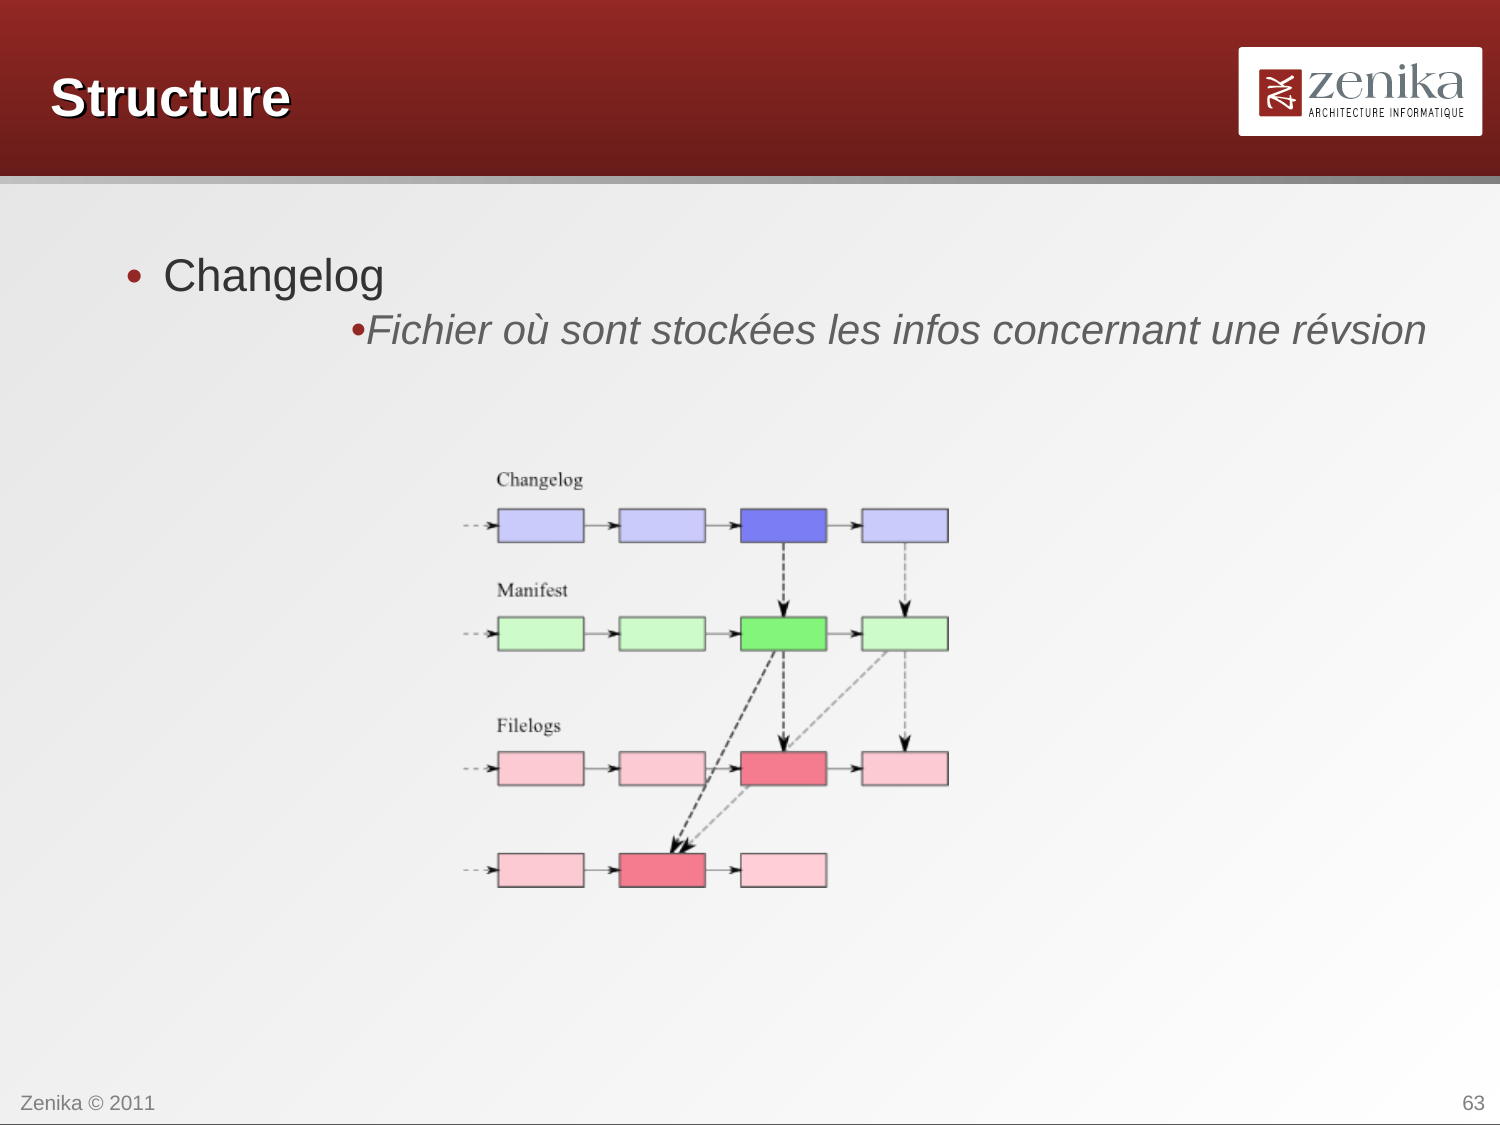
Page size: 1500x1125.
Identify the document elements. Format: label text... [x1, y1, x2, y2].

title Structure [50, 22, 1206, 172]
picture [1257, 58, 1464, 125]
picture [463, 472, 949, 888]
list Changelog Fichier où sont stockées les infos concernant une révsion [50, 249, 1435, 1064]
